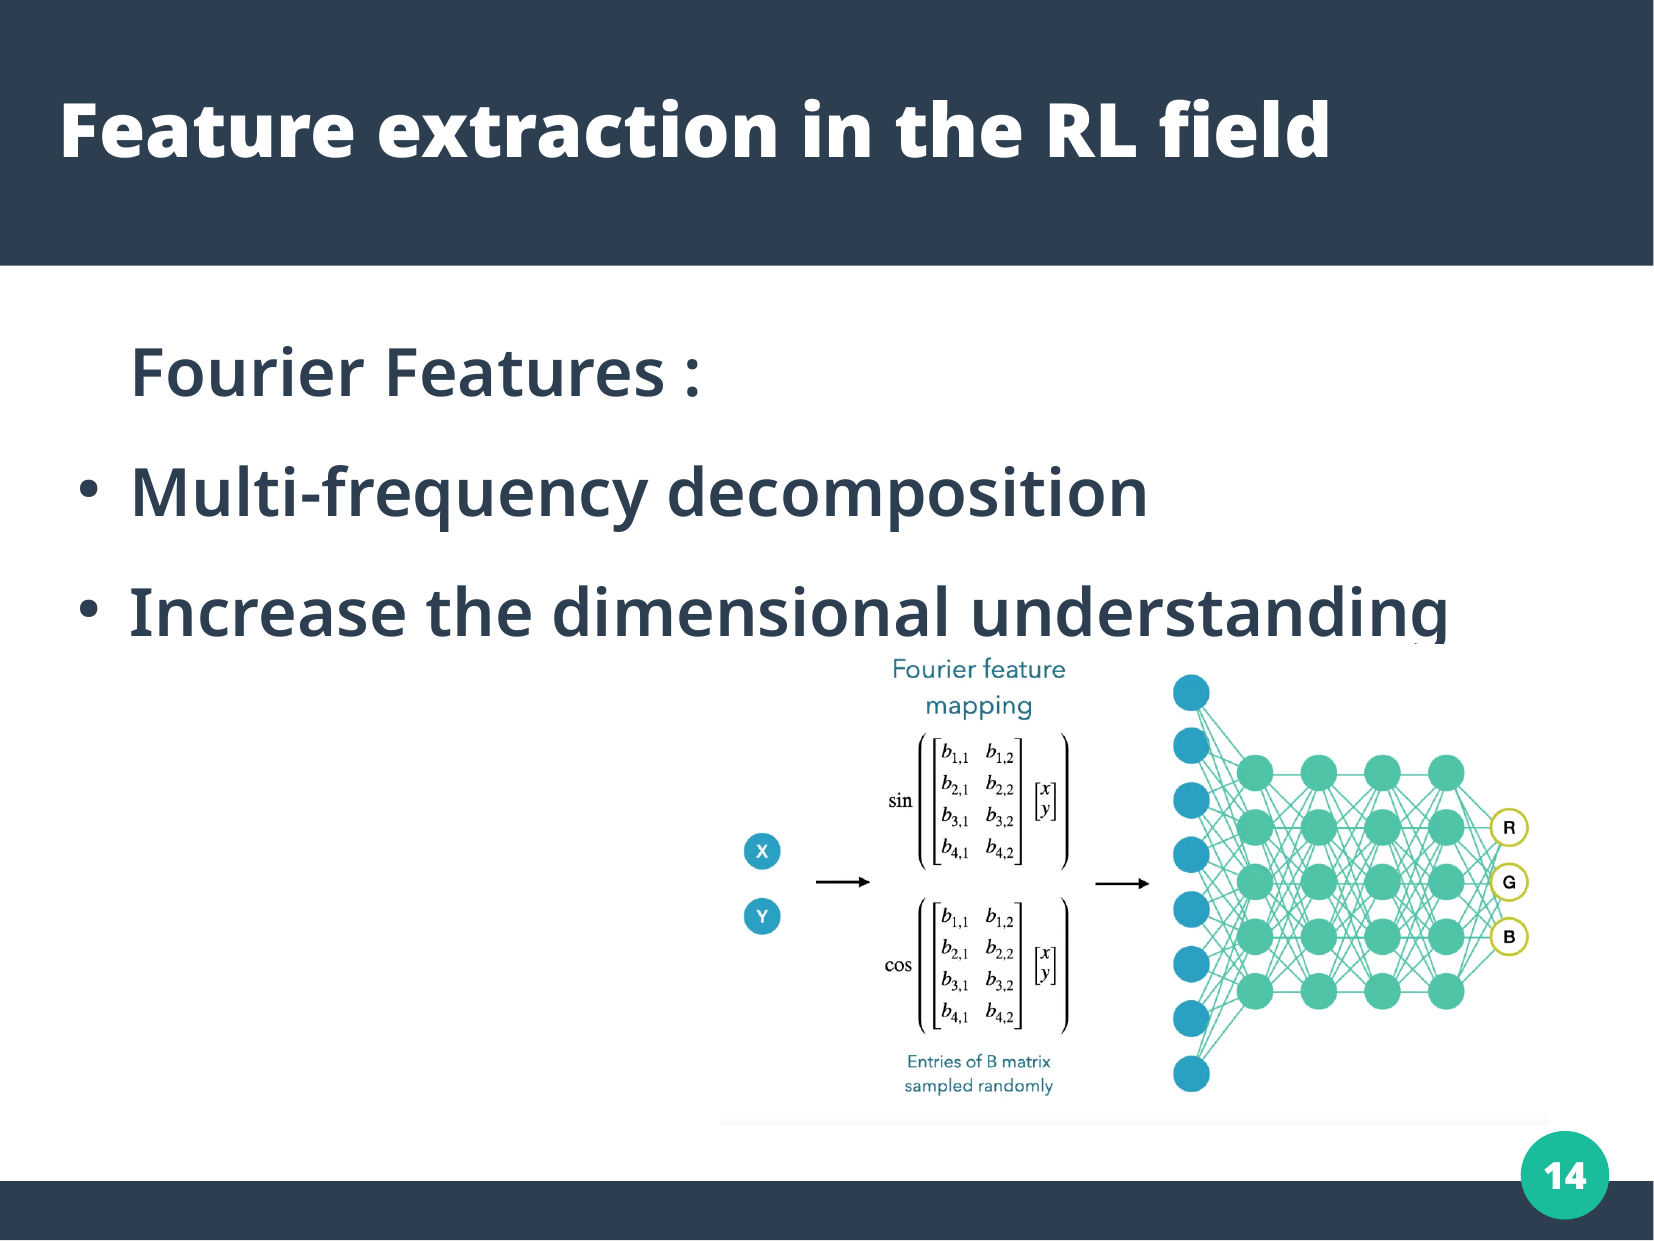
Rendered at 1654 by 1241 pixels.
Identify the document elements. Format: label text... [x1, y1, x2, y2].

list Fourier Features : Multi-frequency decomposition Increase the dimensional understanding [59, 324, 1595, 1152]
picture [720, 644, 1549, 1126]
title Feature extraction in the RL field [59, 49, 1595, 207]
